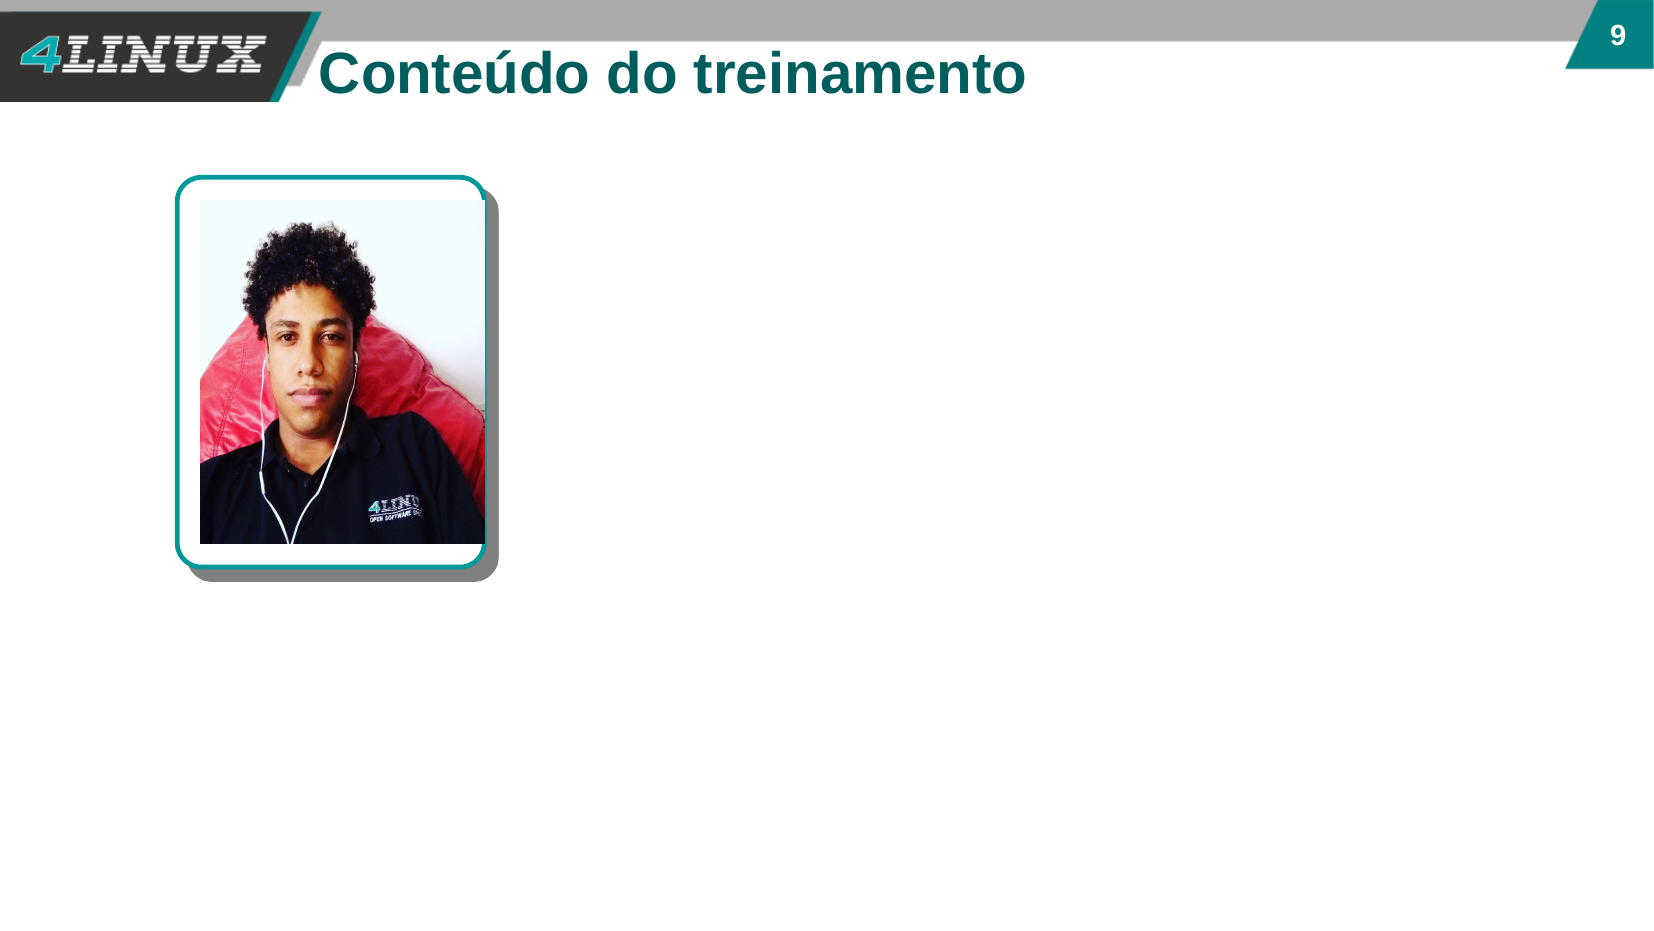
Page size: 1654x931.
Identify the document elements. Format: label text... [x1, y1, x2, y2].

title Conteúdo do treinamento [318, 40, 1648, 106]
picture [1615, 28, 1621, 35]
picture [0, 0, 1654, 102]
picture [200, 200, 485, 544]
text_box [177, 177, 485, 568]
